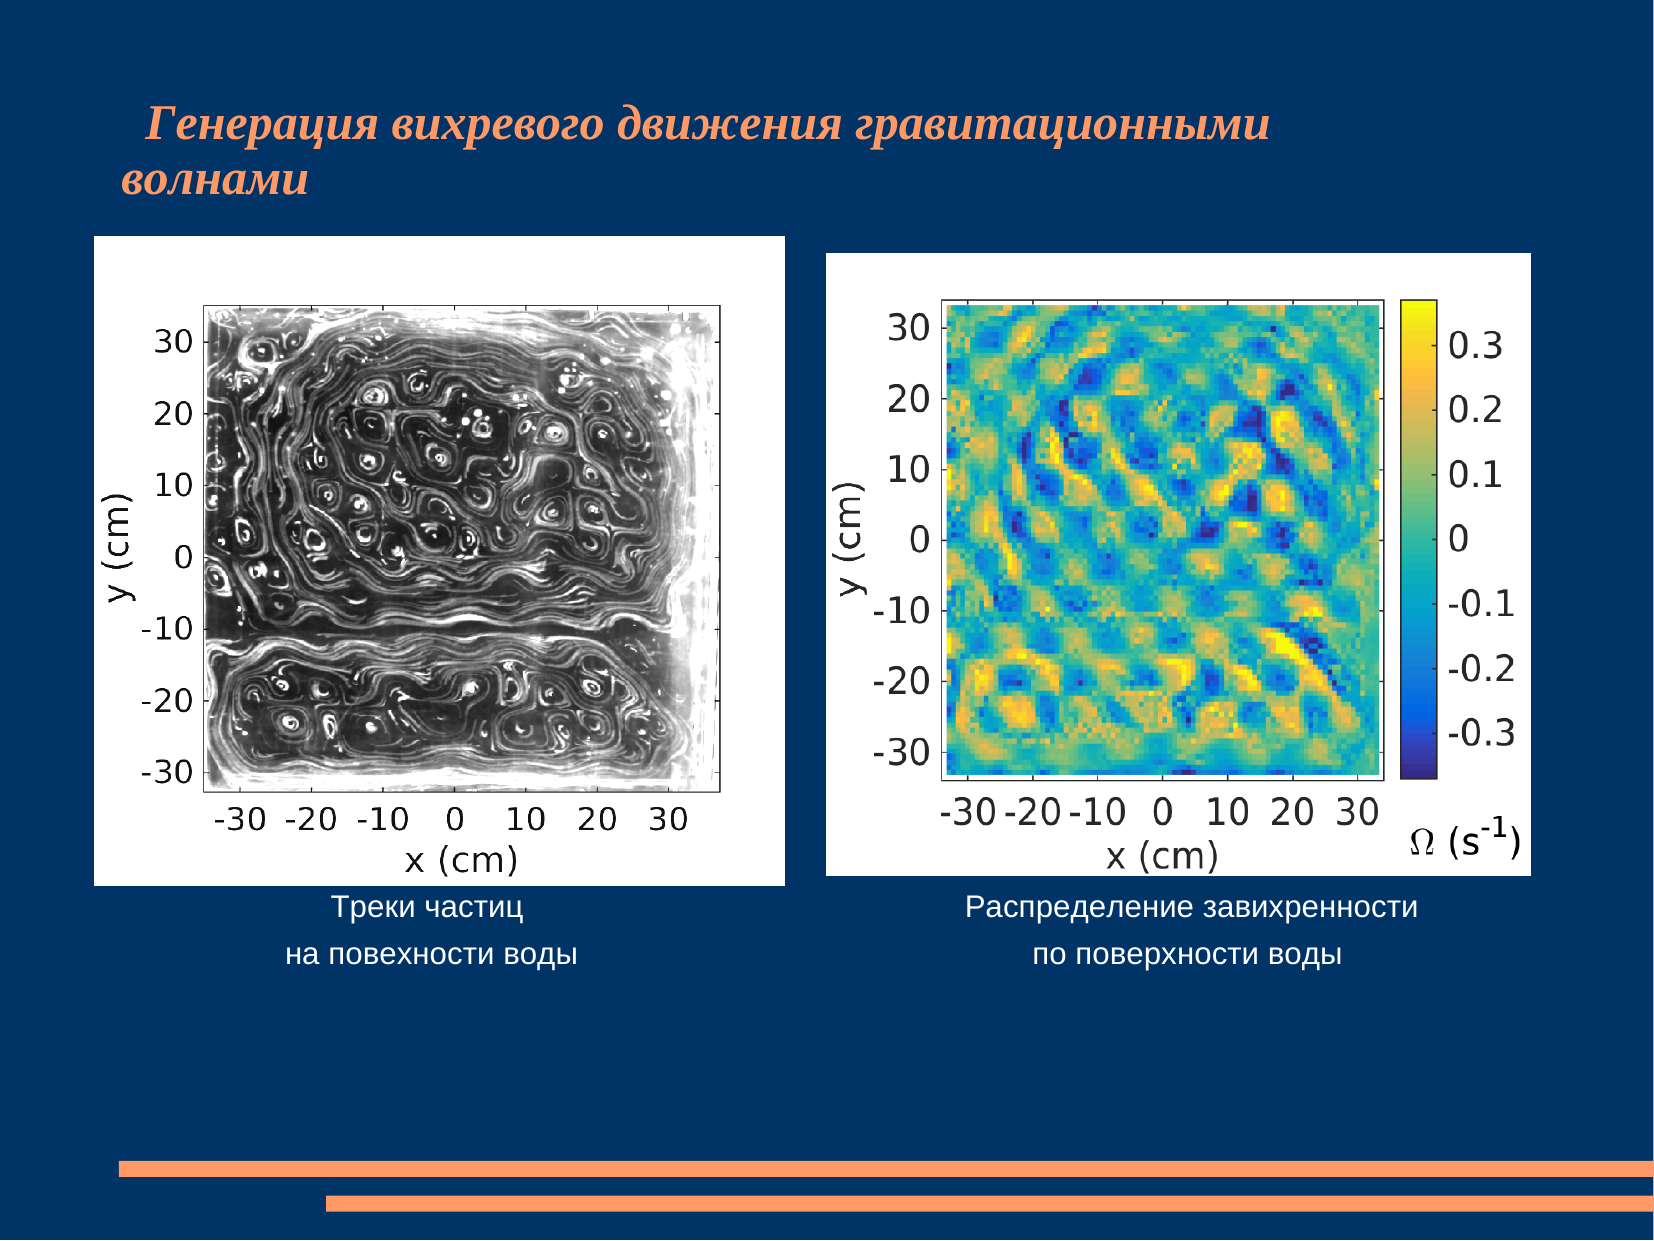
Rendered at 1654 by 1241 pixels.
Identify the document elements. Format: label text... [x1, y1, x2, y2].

text_box Распределение завихренности по поверхности воды [897, 889, 1487, 1056]
text_box Треки частиц на повехности воды [237, 889, 626, 1056]
picture [826, 253, 1531, 876]
picture [94, 236, 785, 886]
title Генерация вихревого движения гравитационными волнами [121, 46, 1571, 254]
